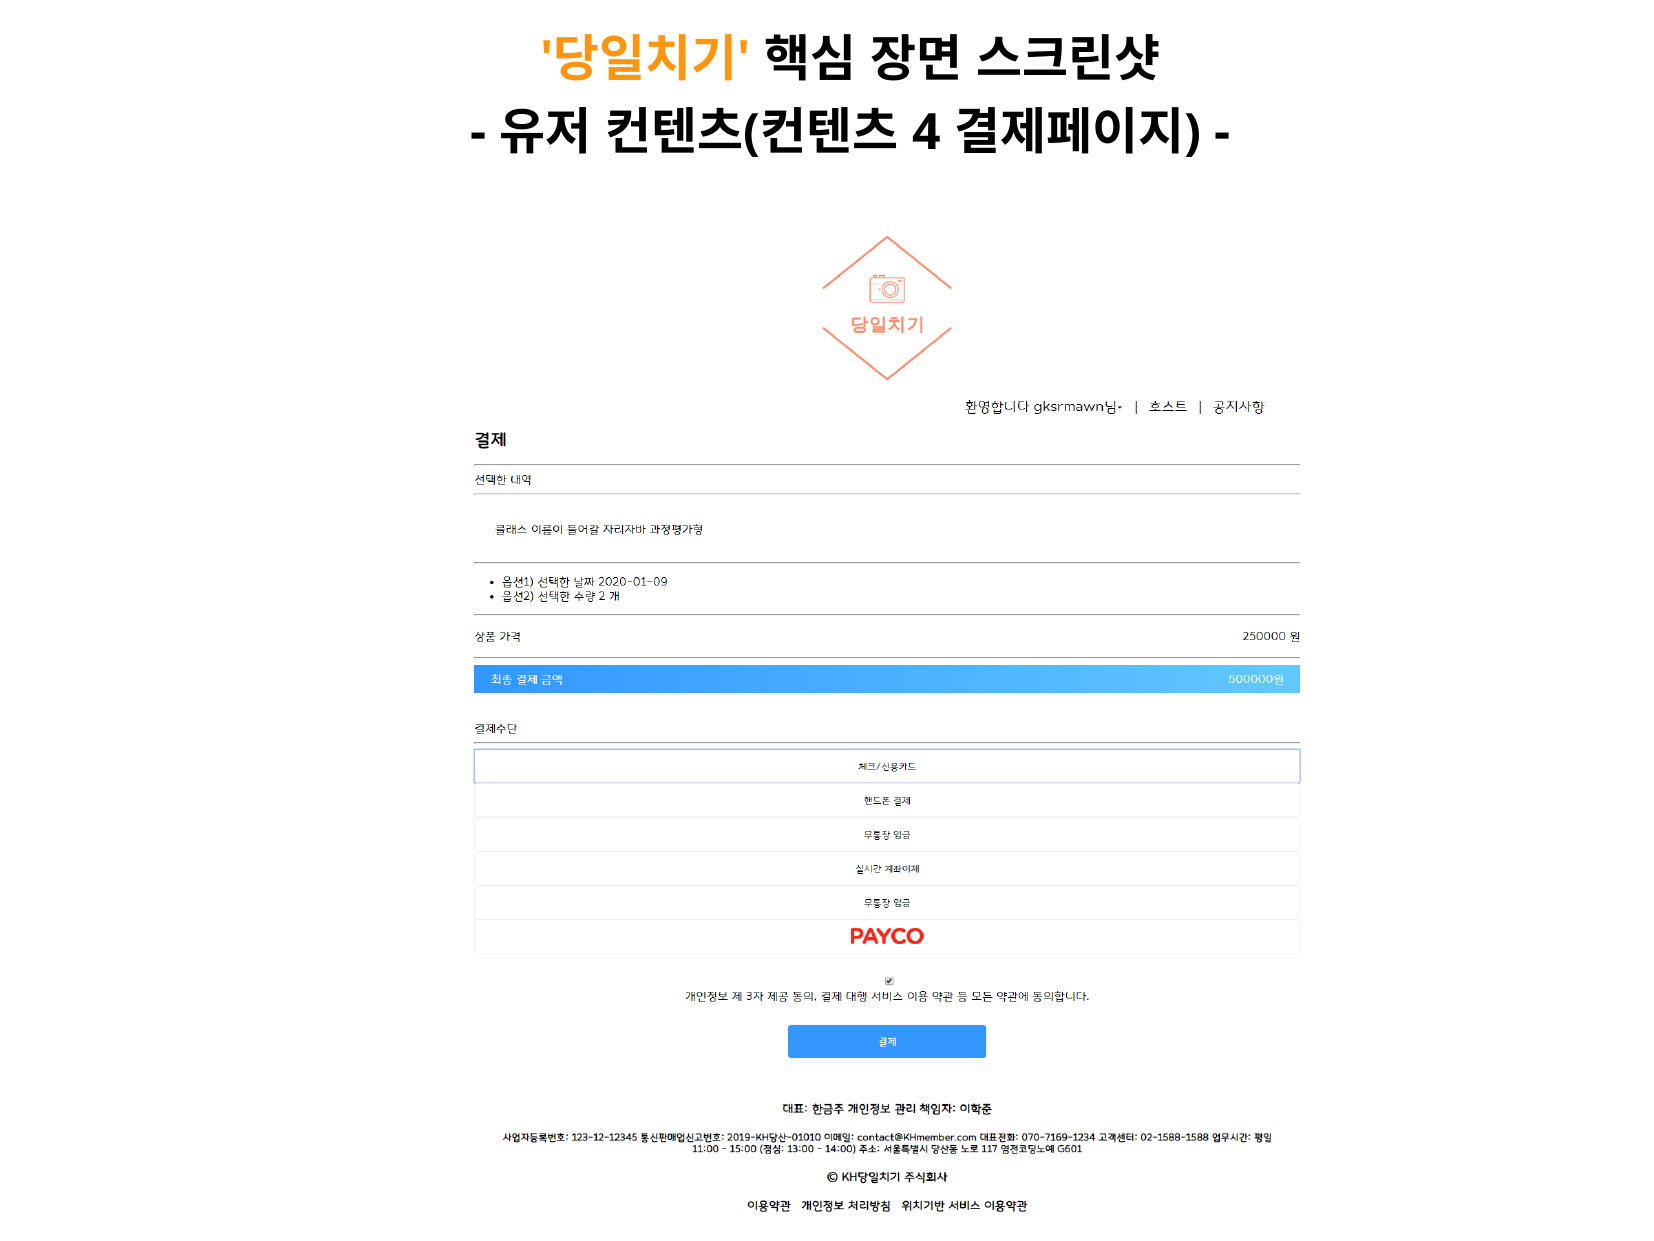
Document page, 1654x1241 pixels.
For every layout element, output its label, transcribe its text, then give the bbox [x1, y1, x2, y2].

title '당일치기' 핵심 장면 스크린샷 - 유저 컨텐츠(컨텐츠 4 결제페이지) - [106, 0, 1595, 196]
picture [226, 200, 1536, 1241]
